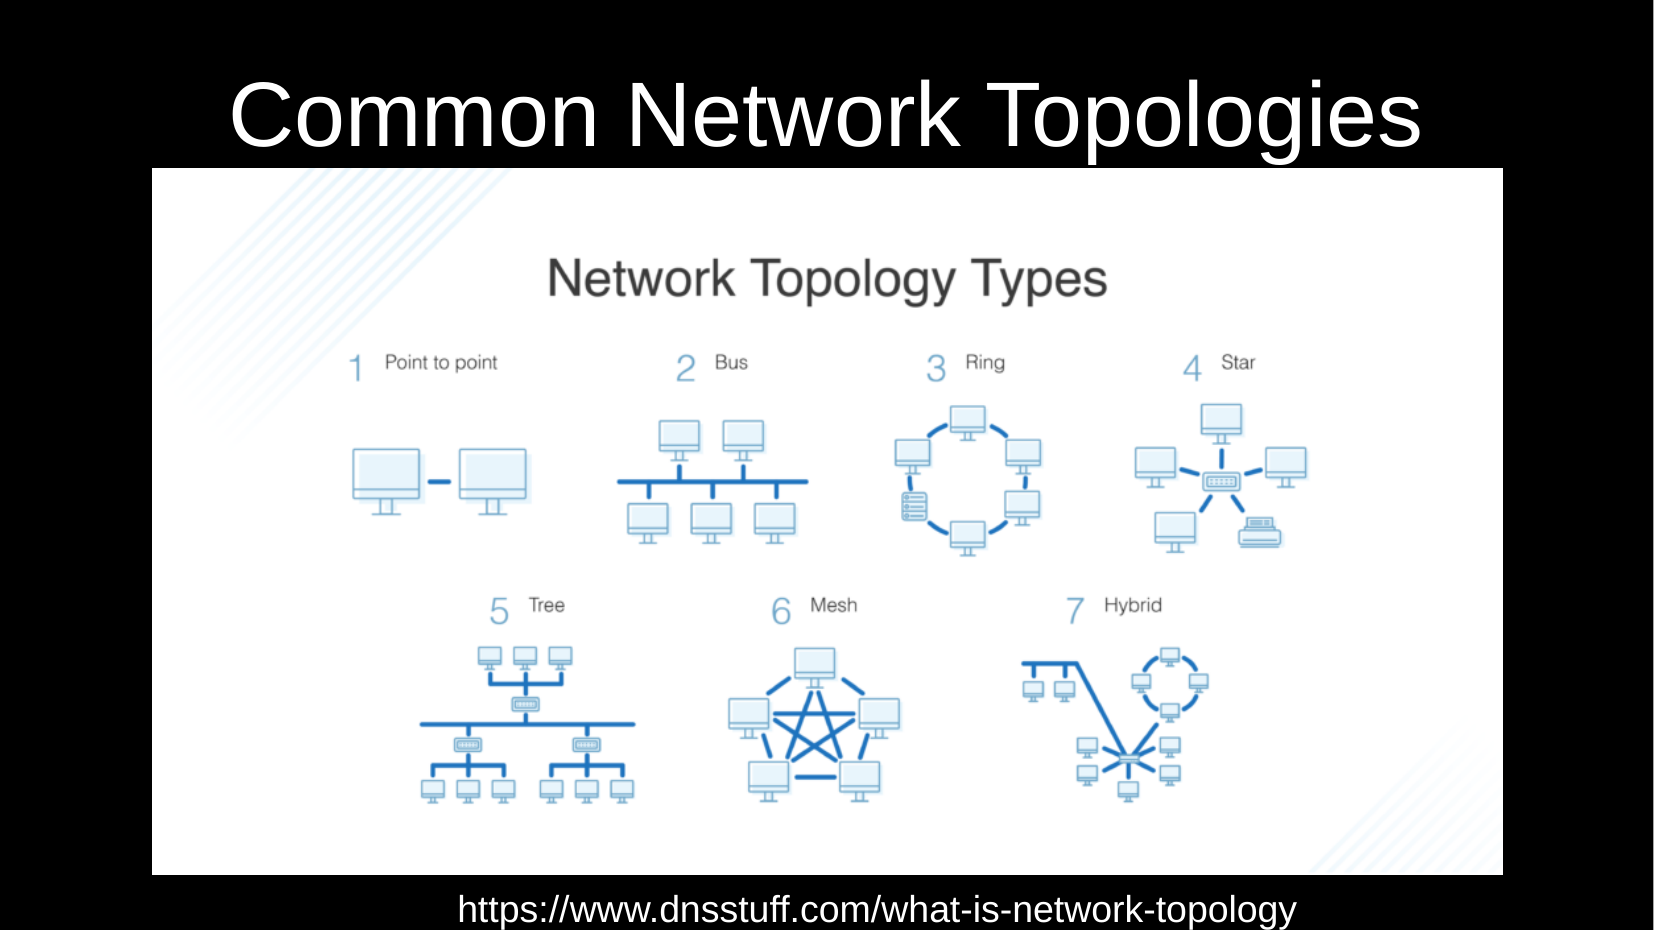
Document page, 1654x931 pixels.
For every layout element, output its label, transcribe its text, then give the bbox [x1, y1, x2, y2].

picture [152, 168, 1503, 875]
title Common Network Topologies [82, 37, 1571, 193]
text_box https://www.dnsstuff.com/what-is-network-topology [442, 880, 1313, 931]
